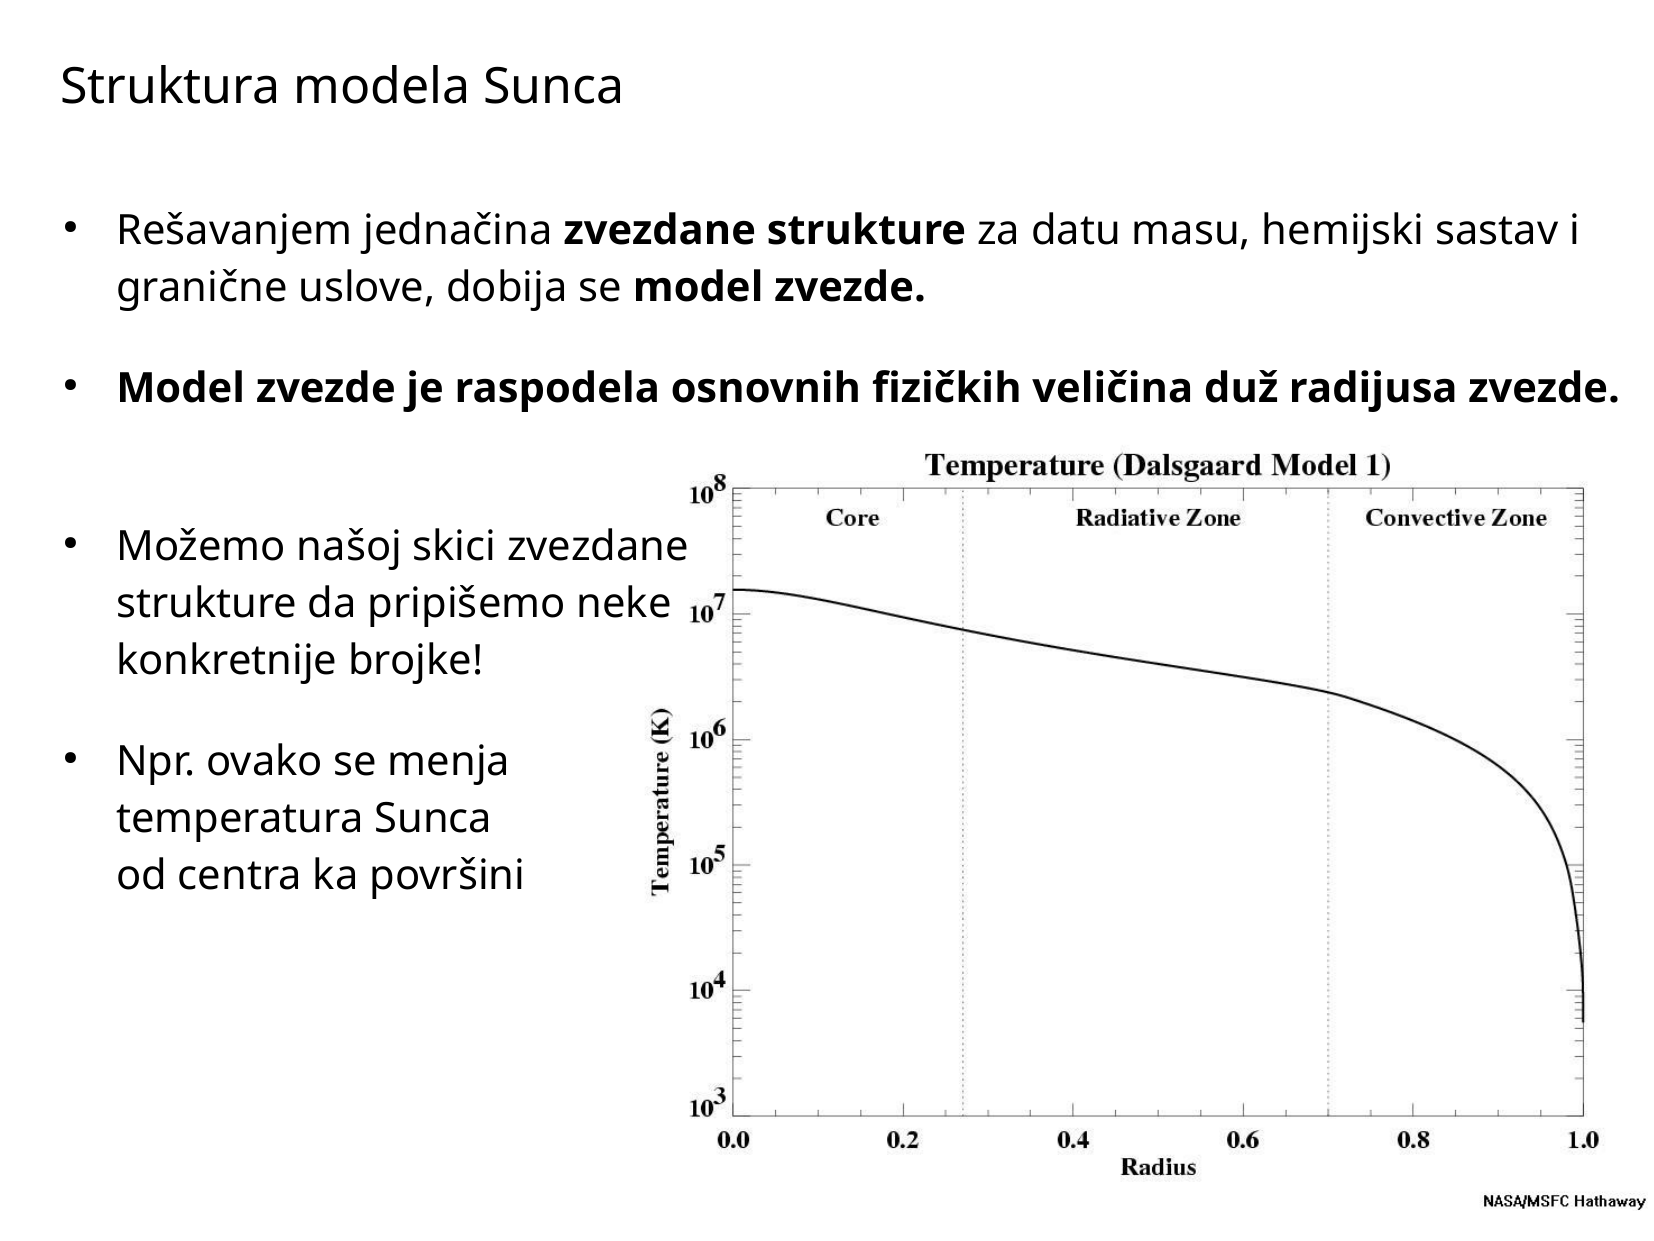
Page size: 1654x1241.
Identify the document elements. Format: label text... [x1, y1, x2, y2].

picture [600, 427, 1648, 1211]
list Rešavanjem jednačina zvezdane strukture za datu masu, hemijski sastav i granične uslove, dobija se model zvezde. Model zvezde je raspodela osnovnih fizičkih veličina duž radijusa zvezde. Možemo našoj skici zvezdane strukture da pripišemo neke konkretnije brojke! Npr. ovako se menja temperatura Sunca od centra ka površini [45, 199, 1635, 1173]
title Struktura modela Sunca [59, 17, 1648, 150]
